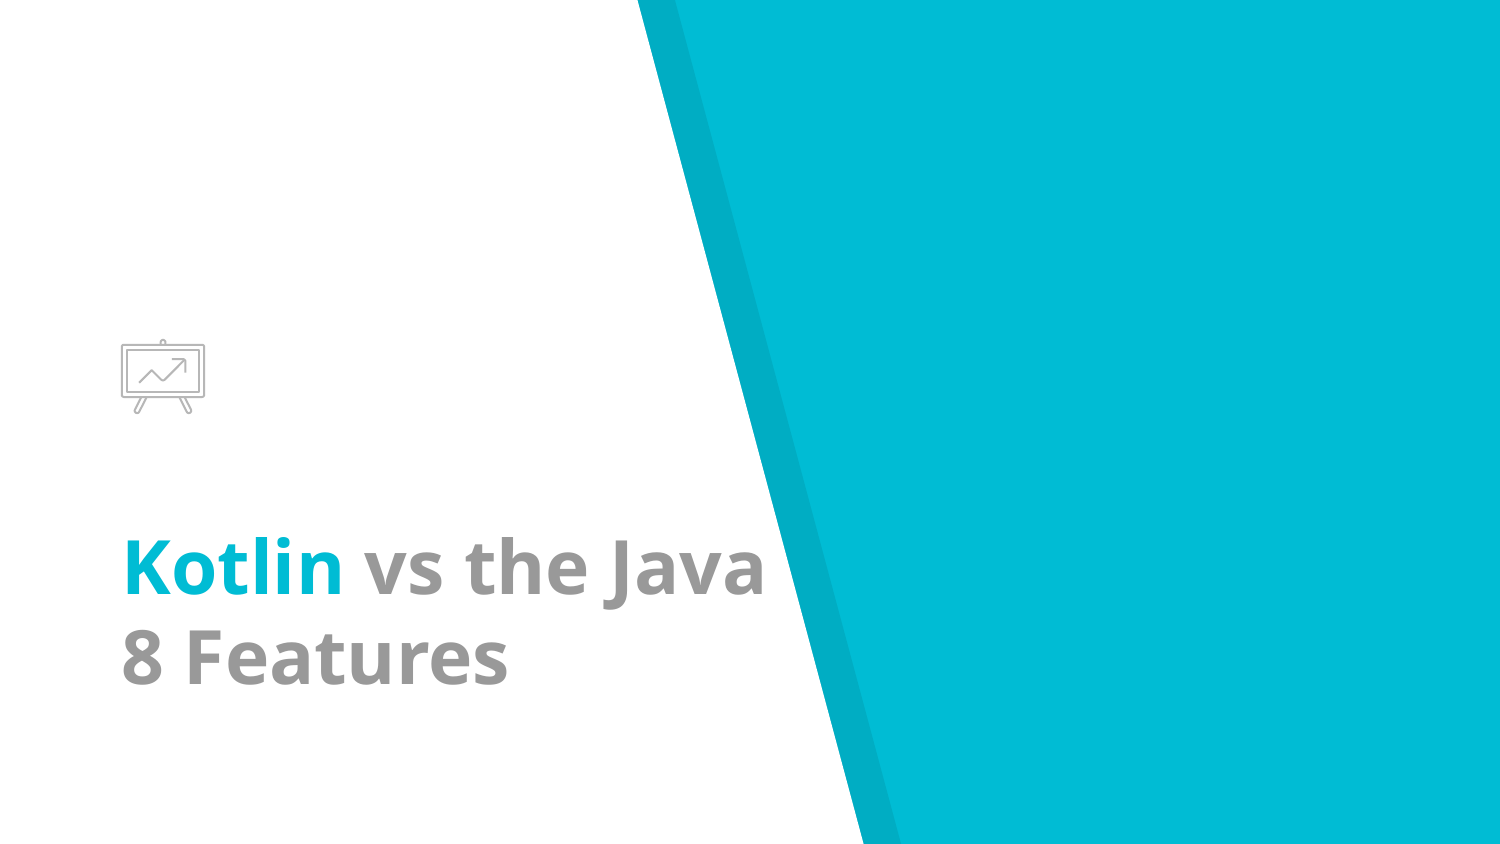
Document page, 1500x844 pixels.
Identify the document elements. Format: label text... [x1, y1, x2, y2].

title Kotlin vs the Java 8 Features [106, 520, 801, 715]
